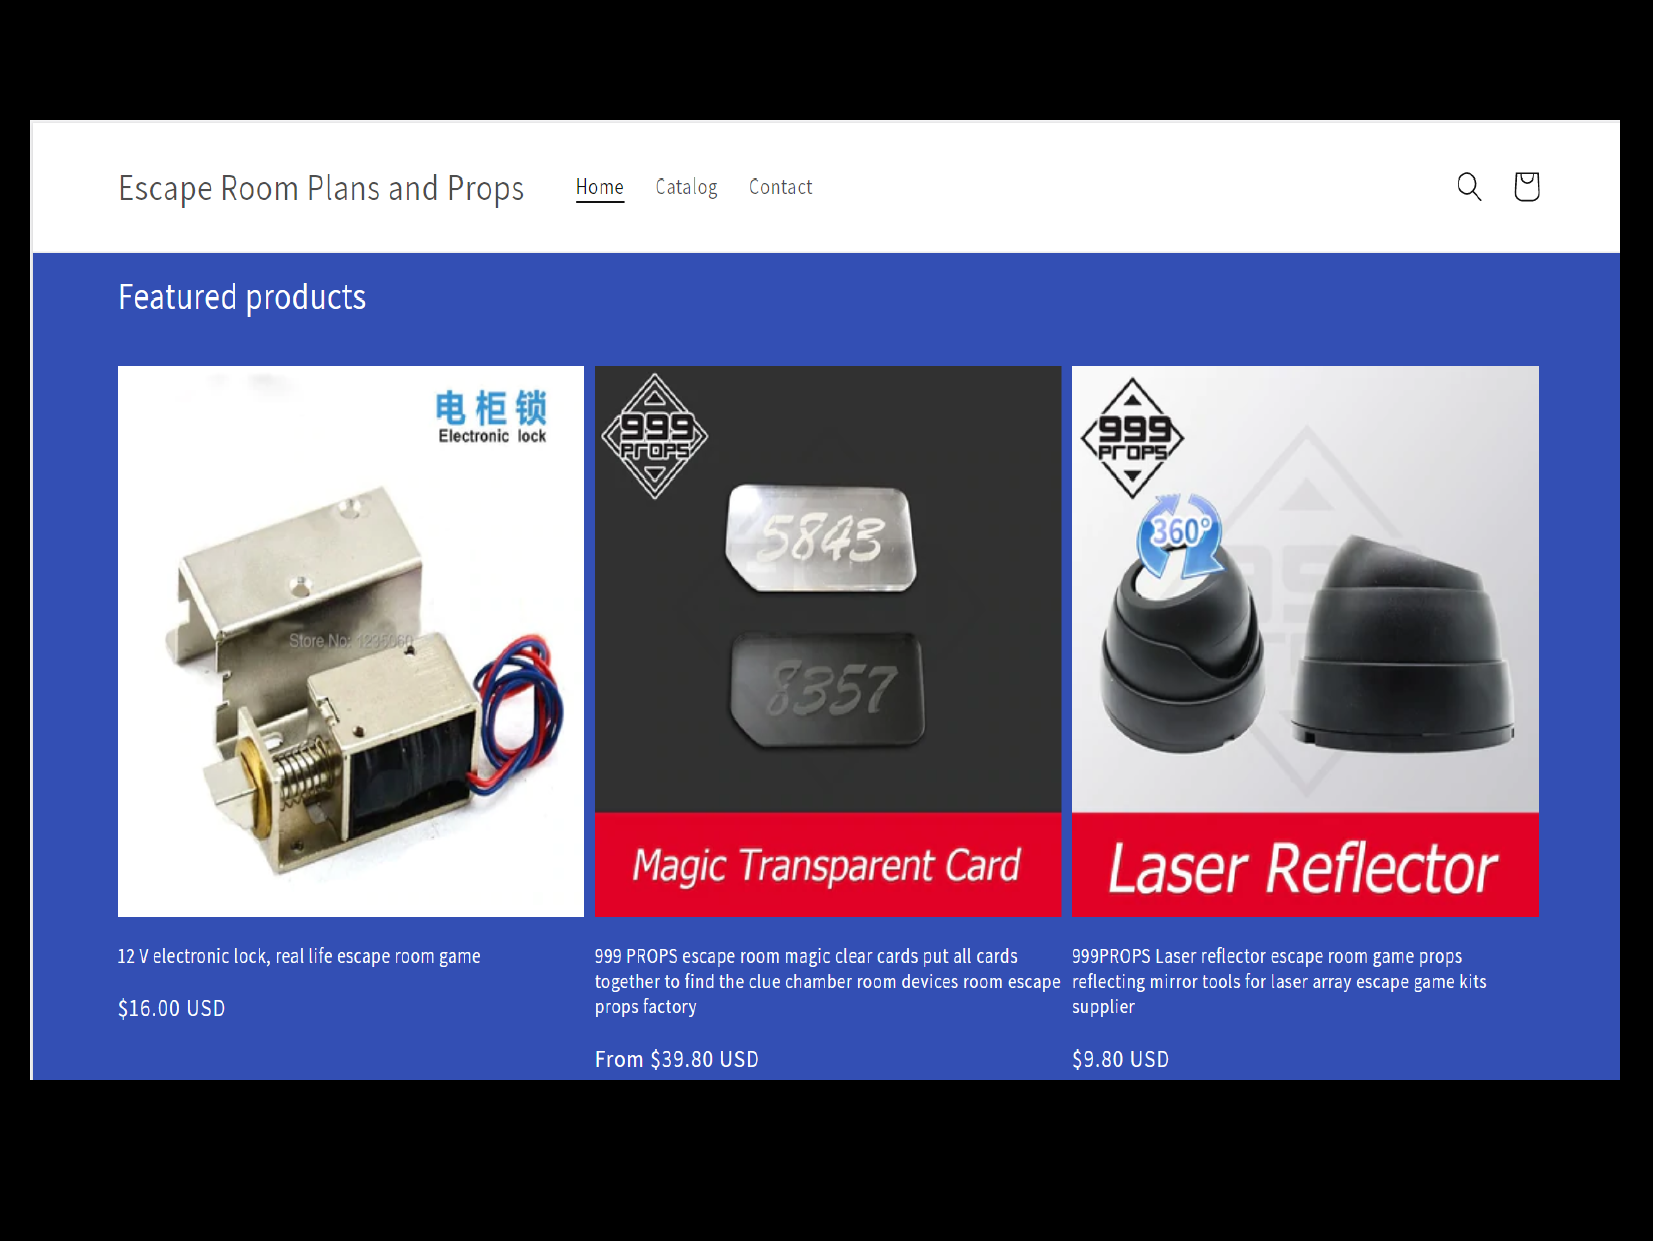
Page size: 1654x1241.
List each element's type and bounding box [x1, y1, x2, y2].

picture [30, 120, 1620, 1080]
